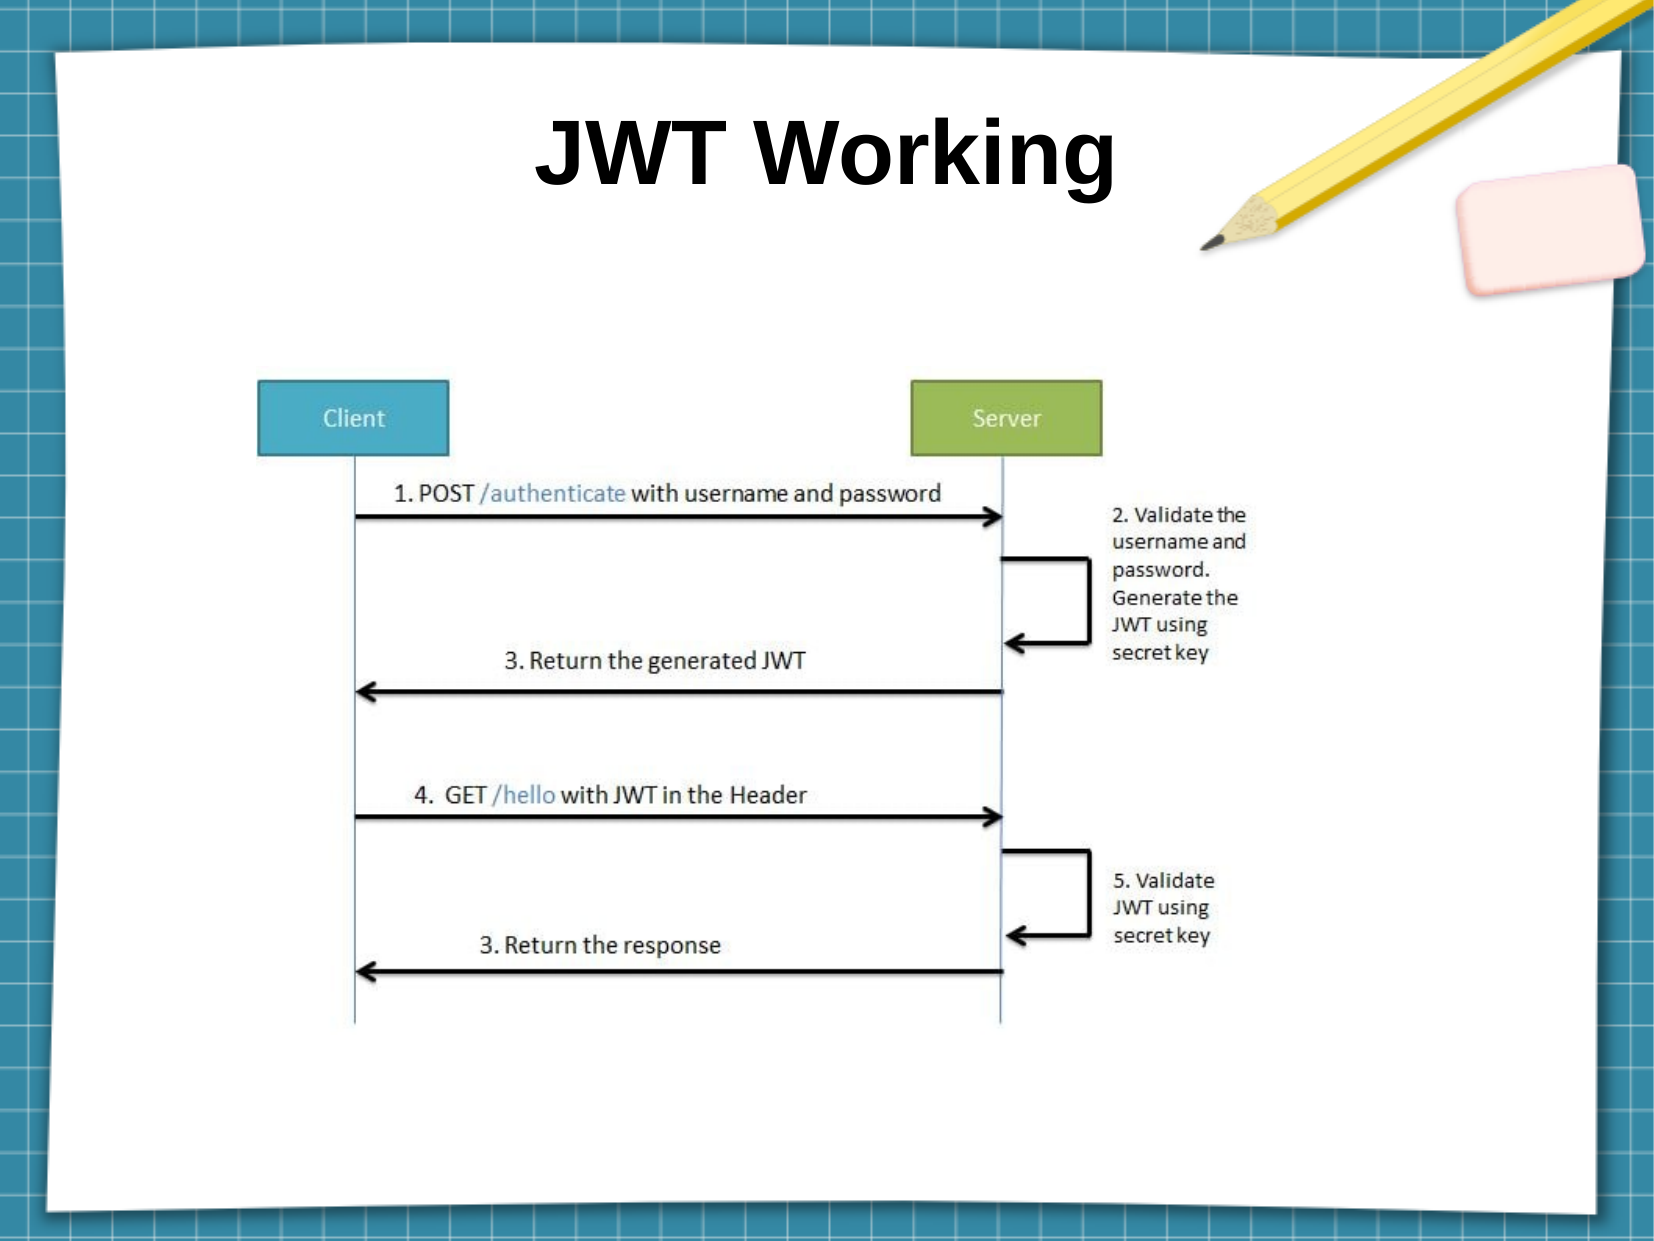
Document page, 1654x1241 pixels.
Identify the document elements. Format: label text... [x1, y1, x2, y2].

title JWT Working [82, 49, 1571, 257]
picture [0, 0, 1654, 1241]
